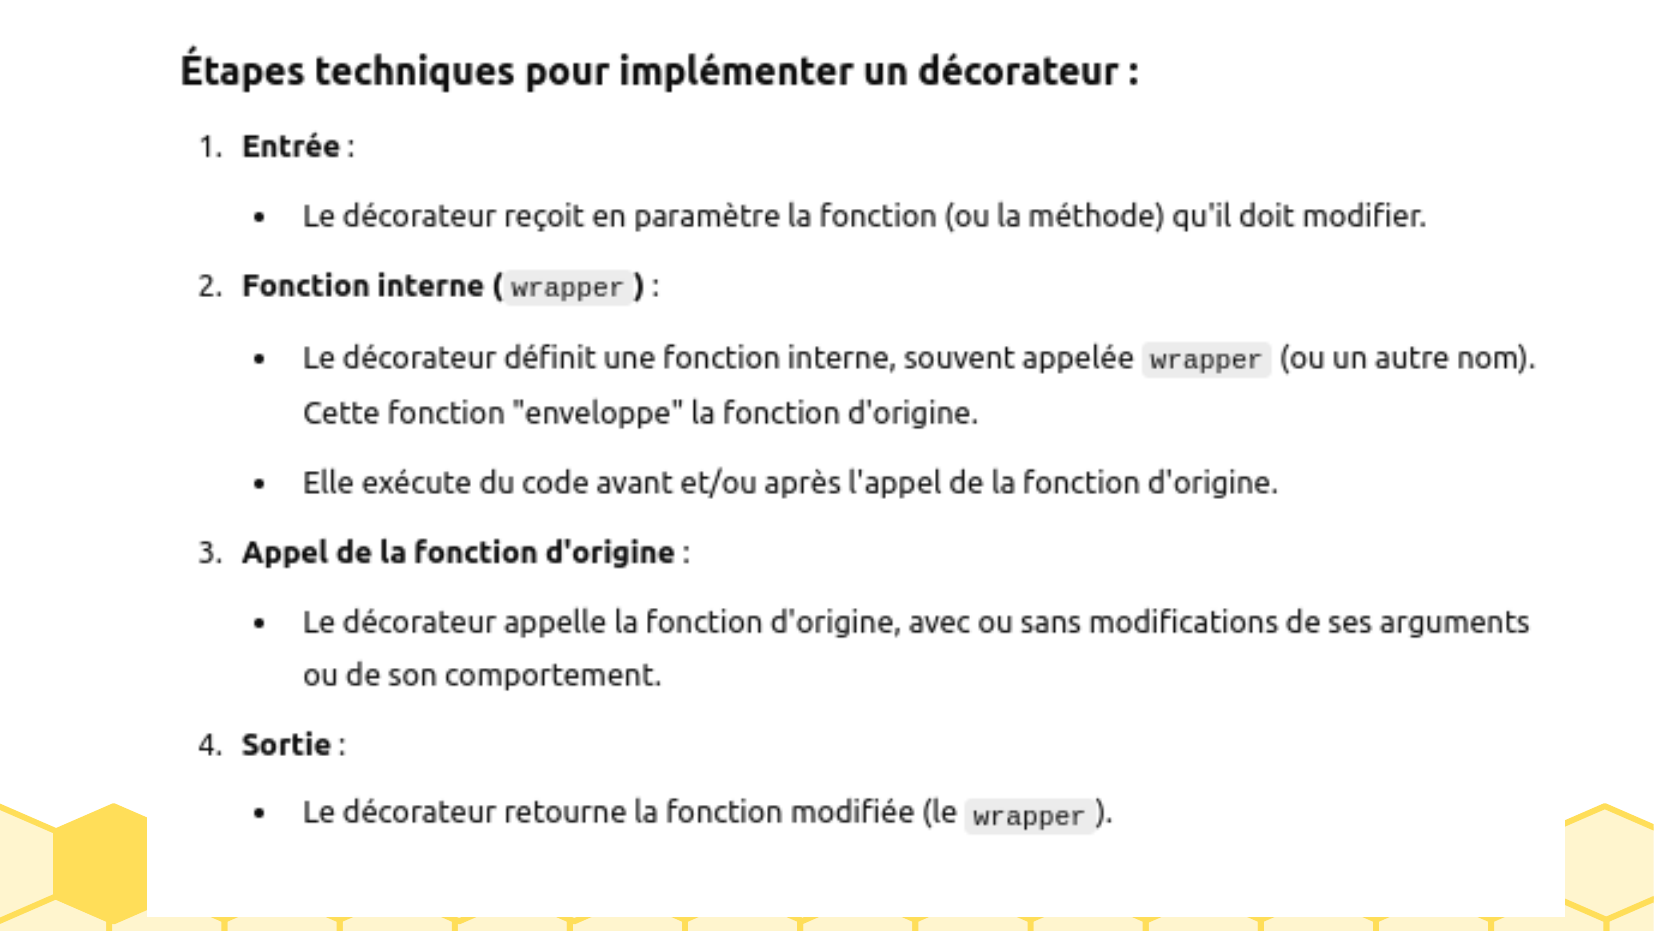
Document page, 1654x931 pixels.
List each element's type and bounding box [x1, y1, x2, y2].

picture [147, 0, 1565, 917]
